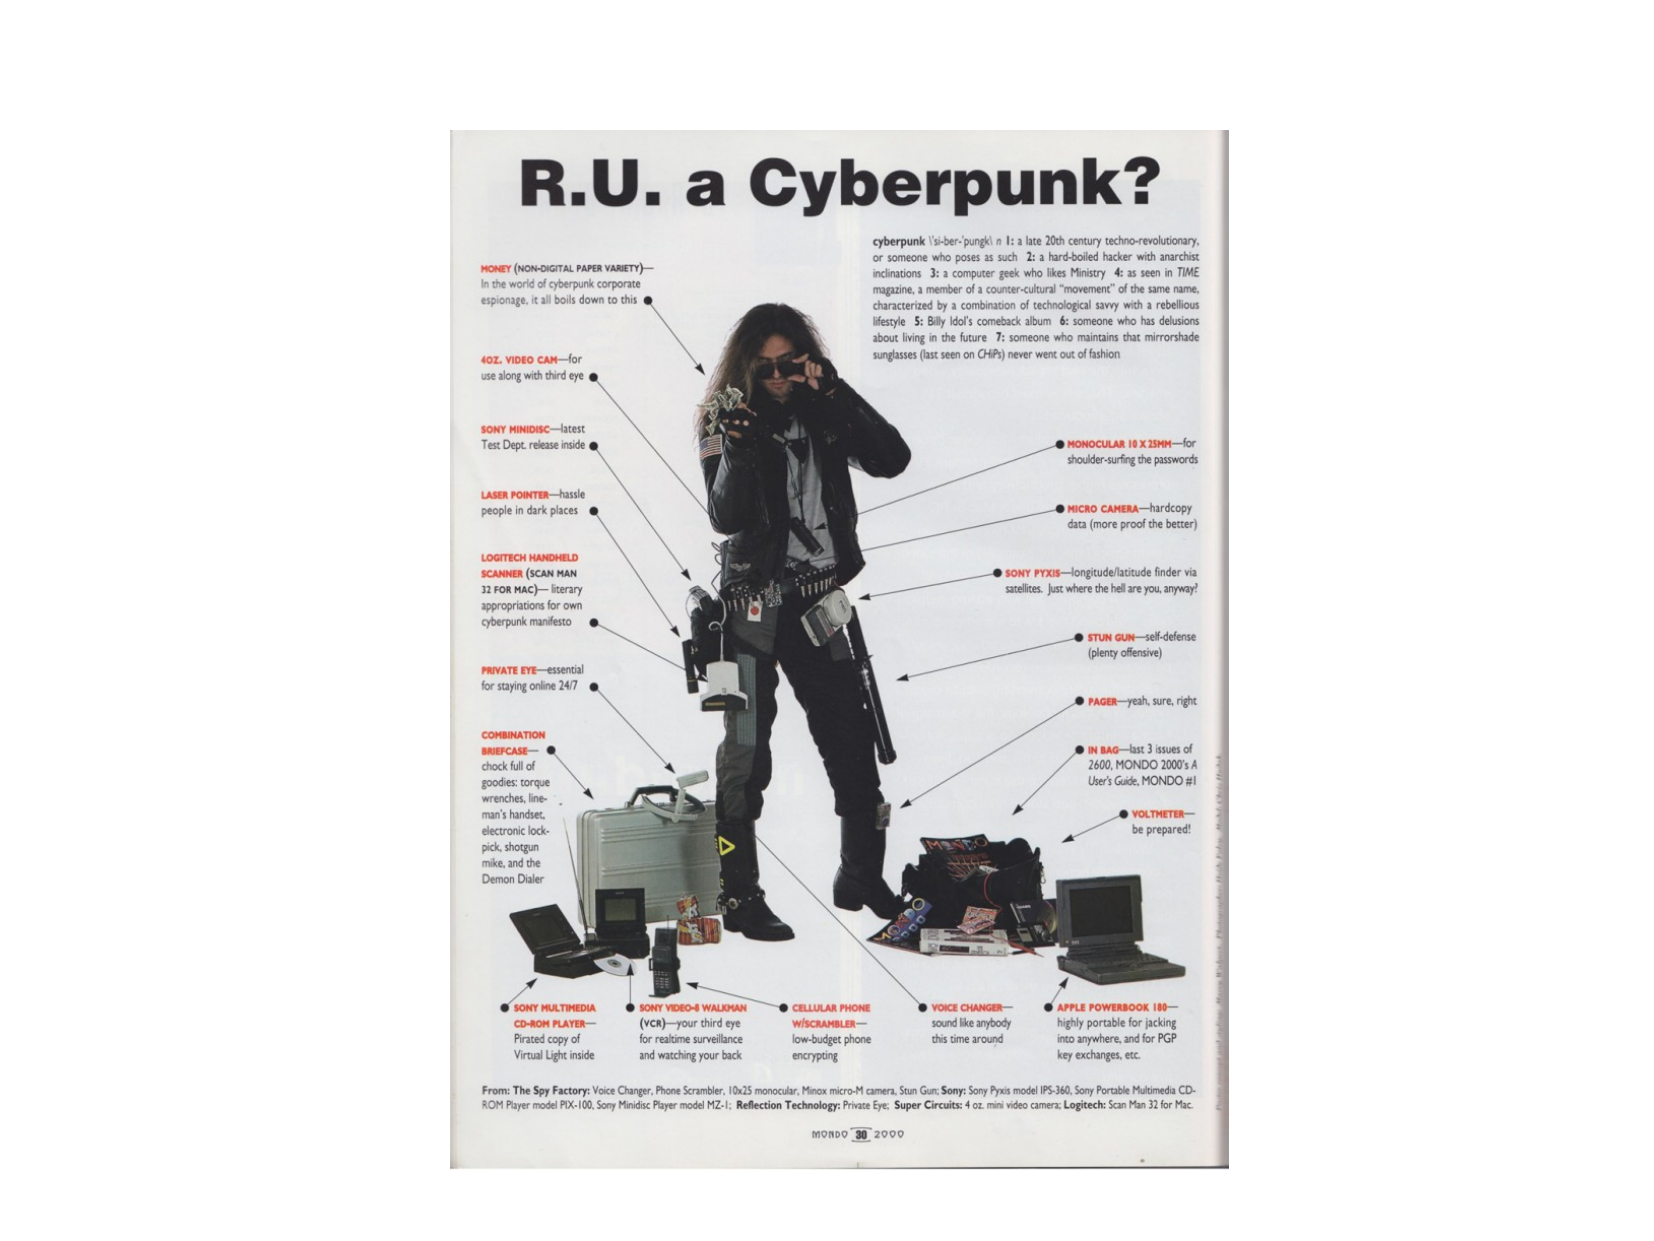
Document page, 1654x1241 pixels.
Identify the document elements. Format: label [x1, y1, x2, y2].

picture [450, 130, 1229, 1171]
